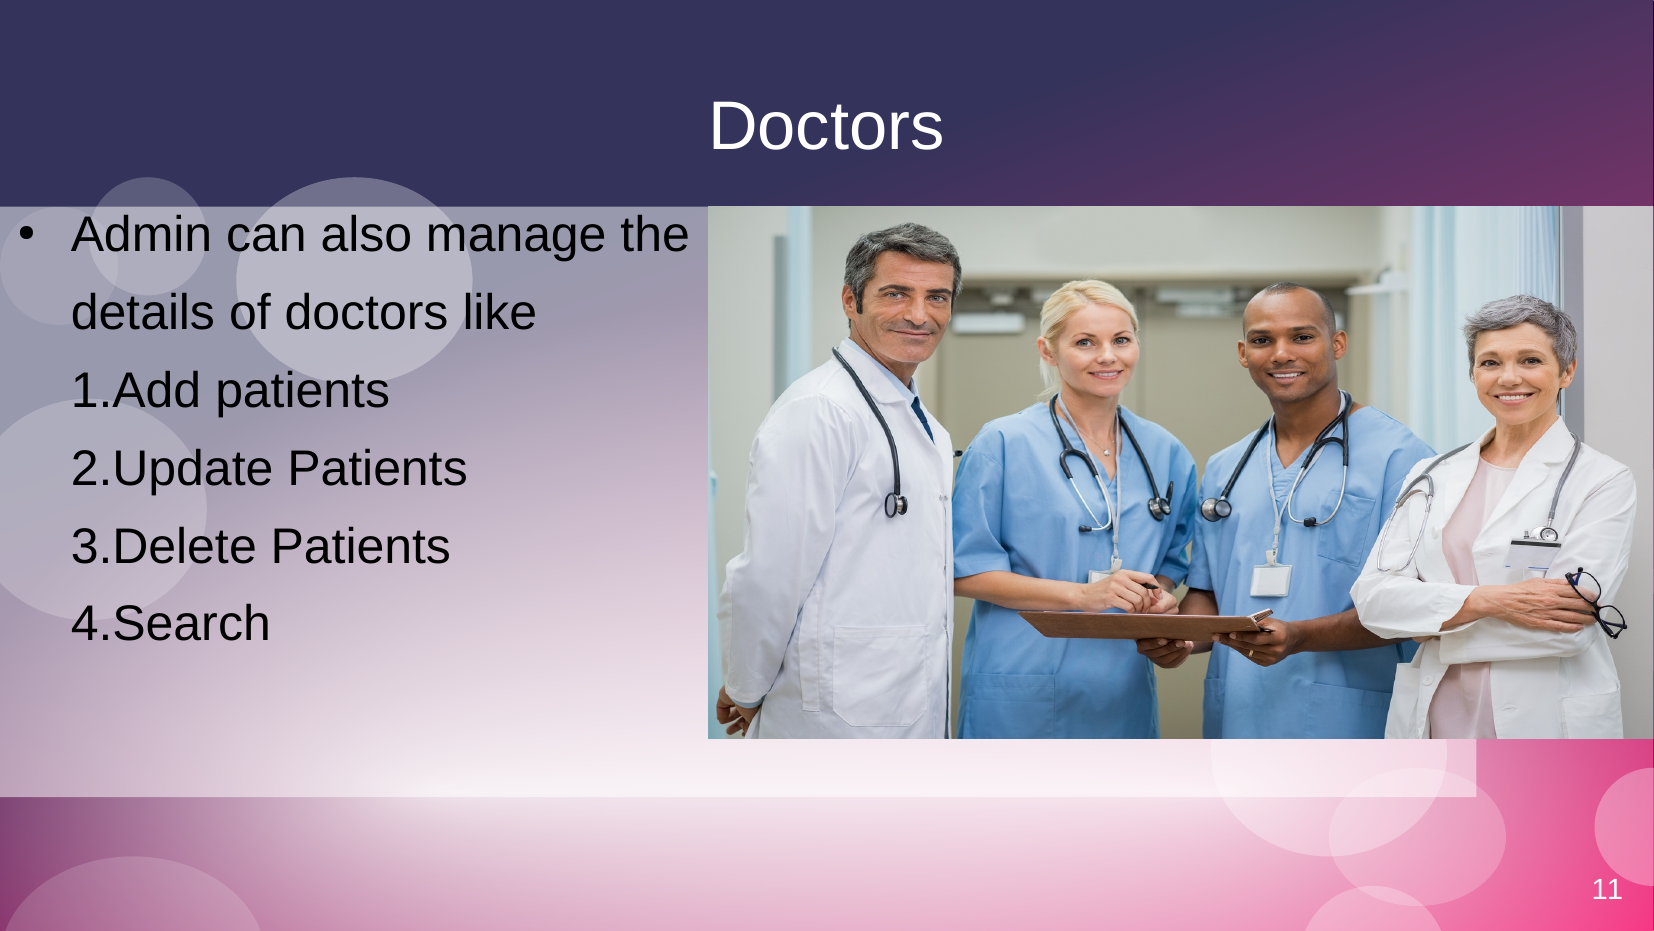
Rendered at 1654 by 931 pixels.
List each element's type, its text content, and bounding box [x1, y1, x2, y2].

picture [708, 206, 1654, 739]
title Doctors [88, 44, 1565, 206]
list Admin can also manage the details of doctors like 1.Add patients 2.Update Patients 3.Delete Patients 4.Search [0, 206, 1477, 798]
